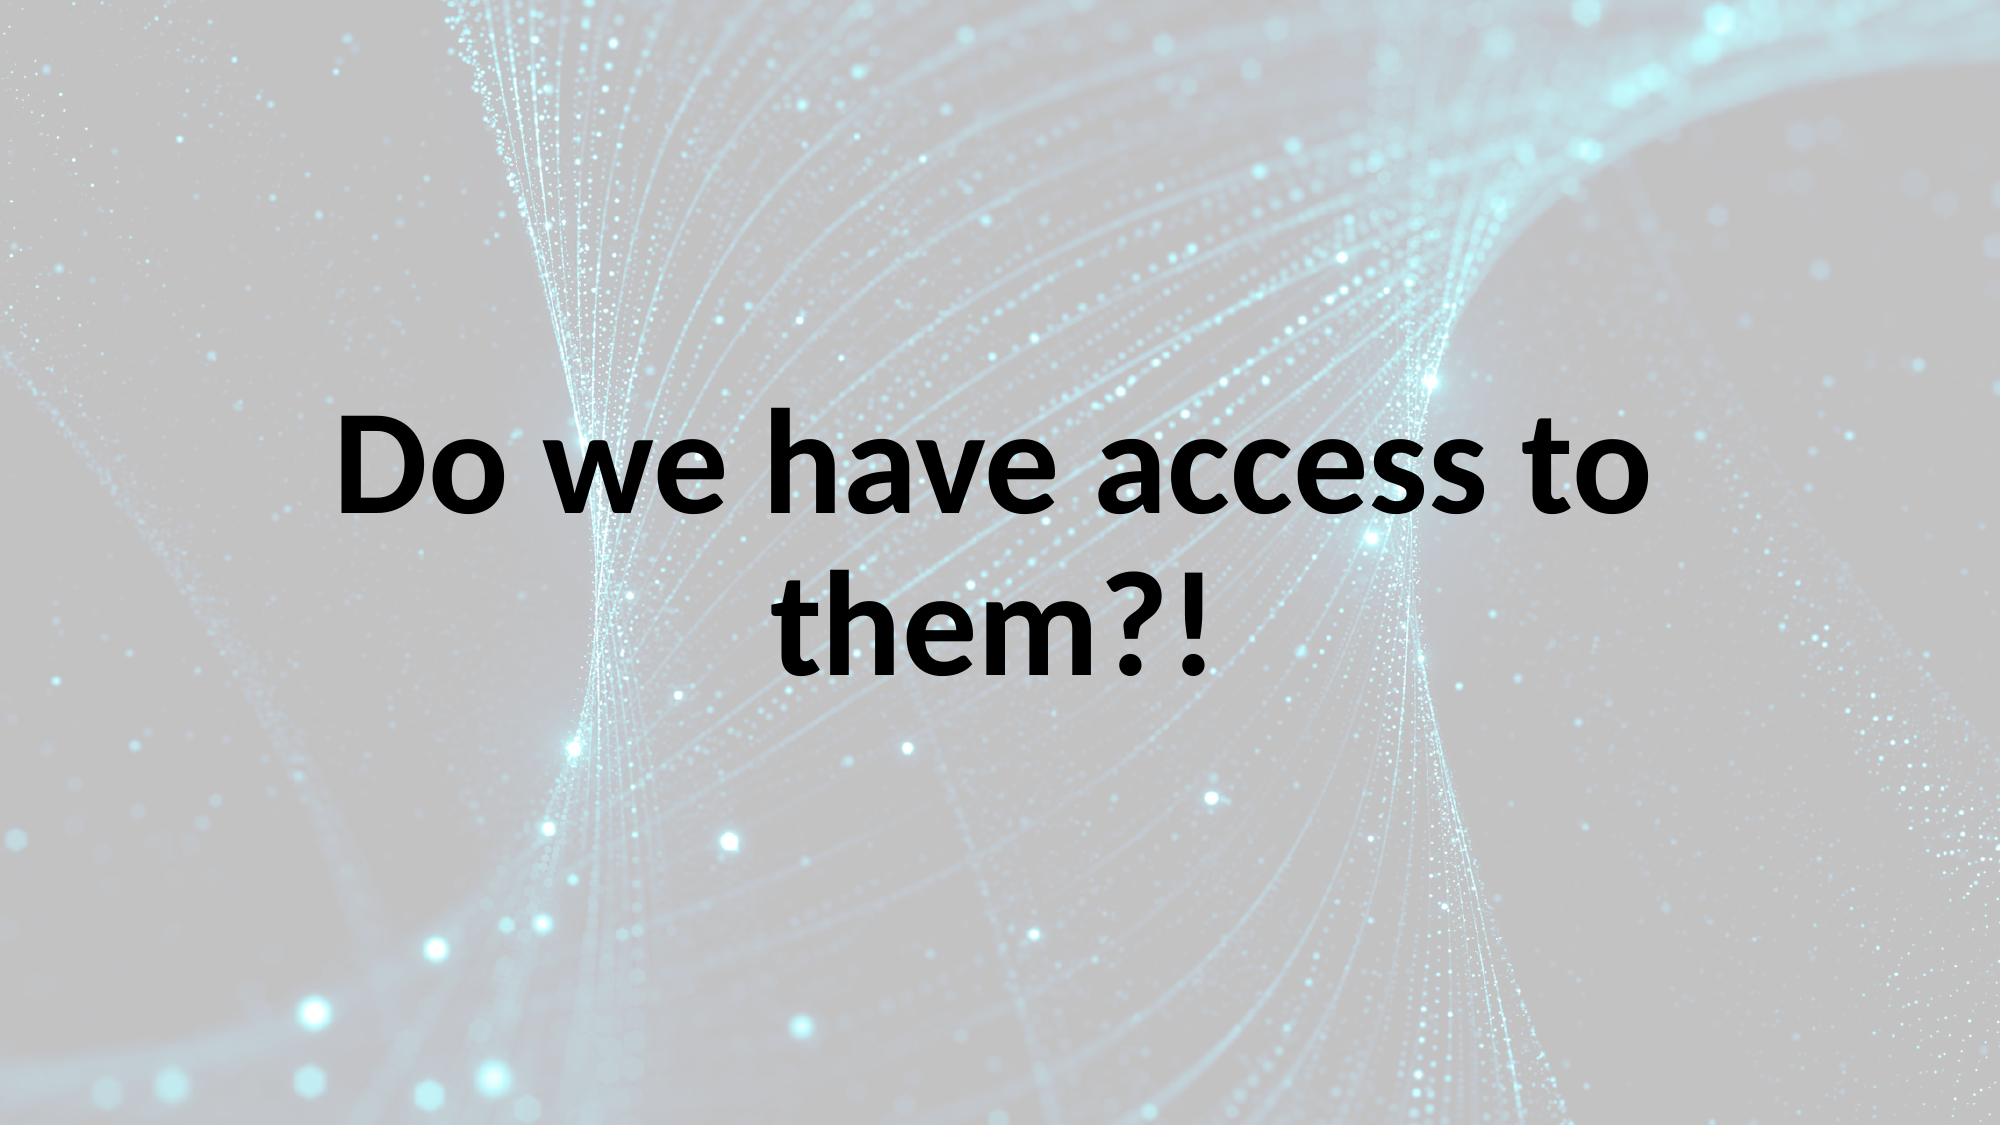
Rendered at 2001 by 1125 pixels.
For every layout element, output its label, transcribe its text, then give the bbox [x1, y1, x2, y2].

text_box Do we have access to them?! [244, 376, 1744, 771]
